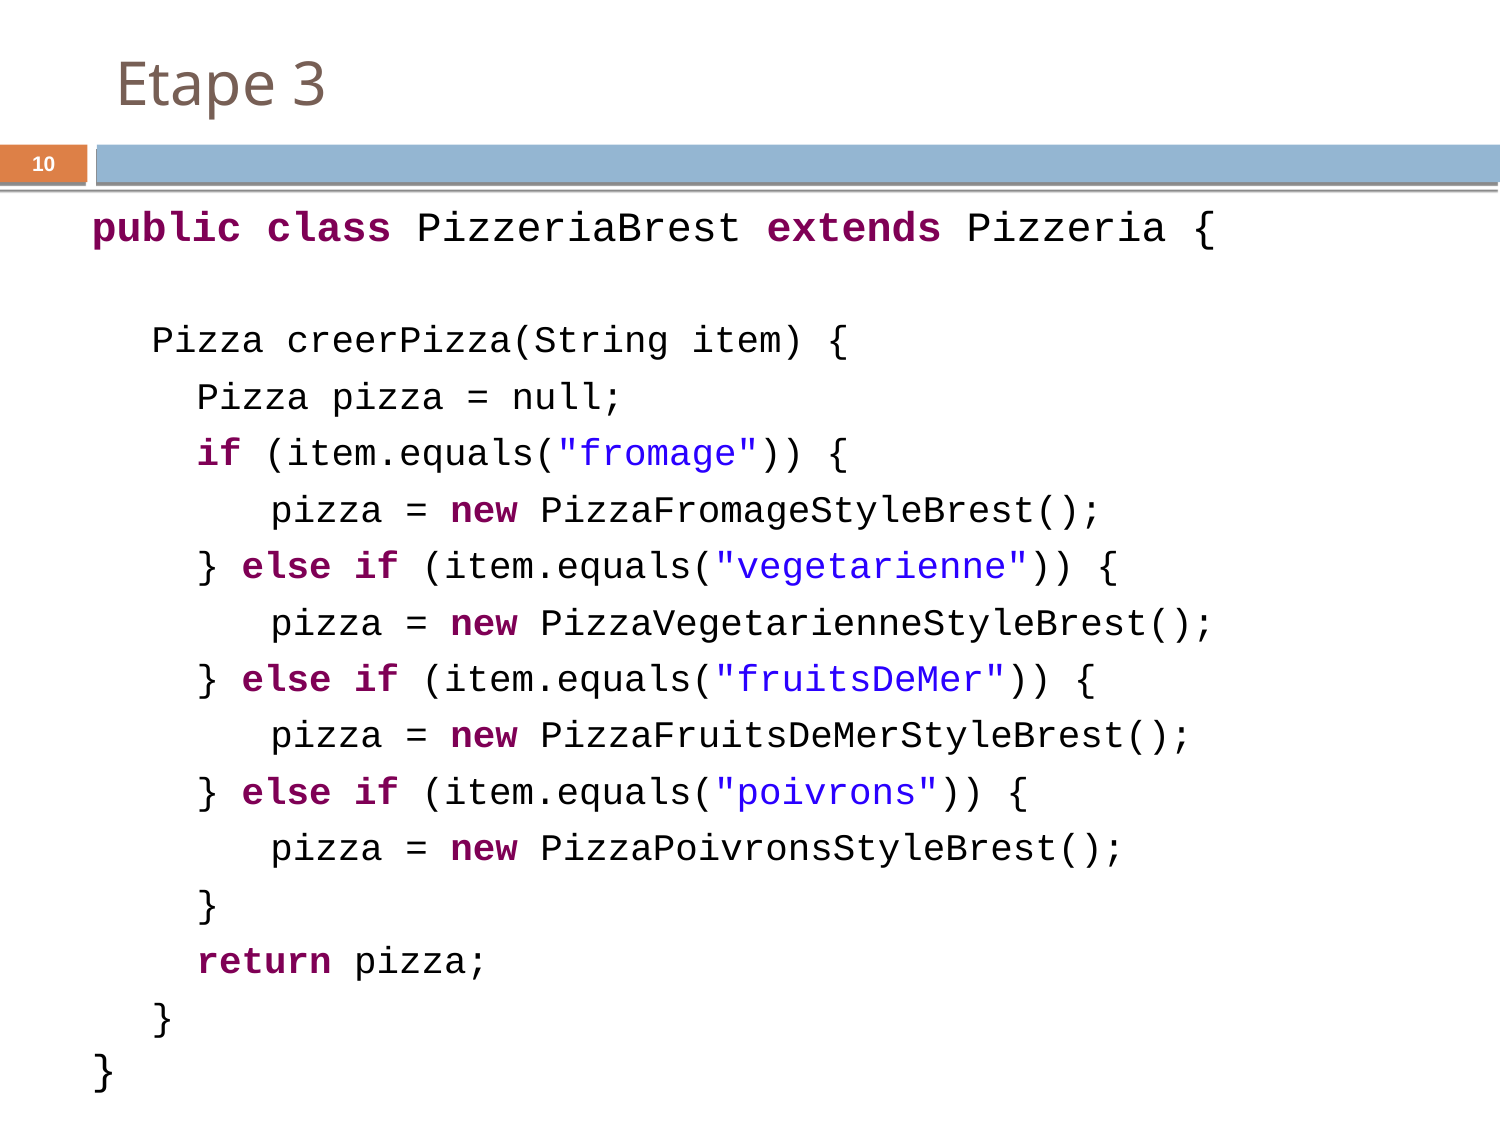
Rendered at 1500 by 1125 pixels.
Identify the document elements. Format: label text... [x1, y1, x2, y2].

slide_number <numéro> [0, 143, 88, 184]
list public class PizzeriaBrest extends Pizzeria { Pizza creerPizza(String item) { Pizza pizza = null; if (item.equals("fromage")) { pizza = new PizzaFromageStyleBrest(); } else if (item.equals("vegetarienne")) { pizza = new PizzaVegetarienneStyleBrest(); } else if (item.equals("fruitsDeMer")) { pizza = new PizzaFruitsDeMerStyleBrest(); } else if (item.equals("poivrons")) { pizza = new PizzaPoivronsStyleBrest(); } return pizza; } } [76, 201, 1427, 1125]
title Etape 3 [100, 37, 1438, 126]
